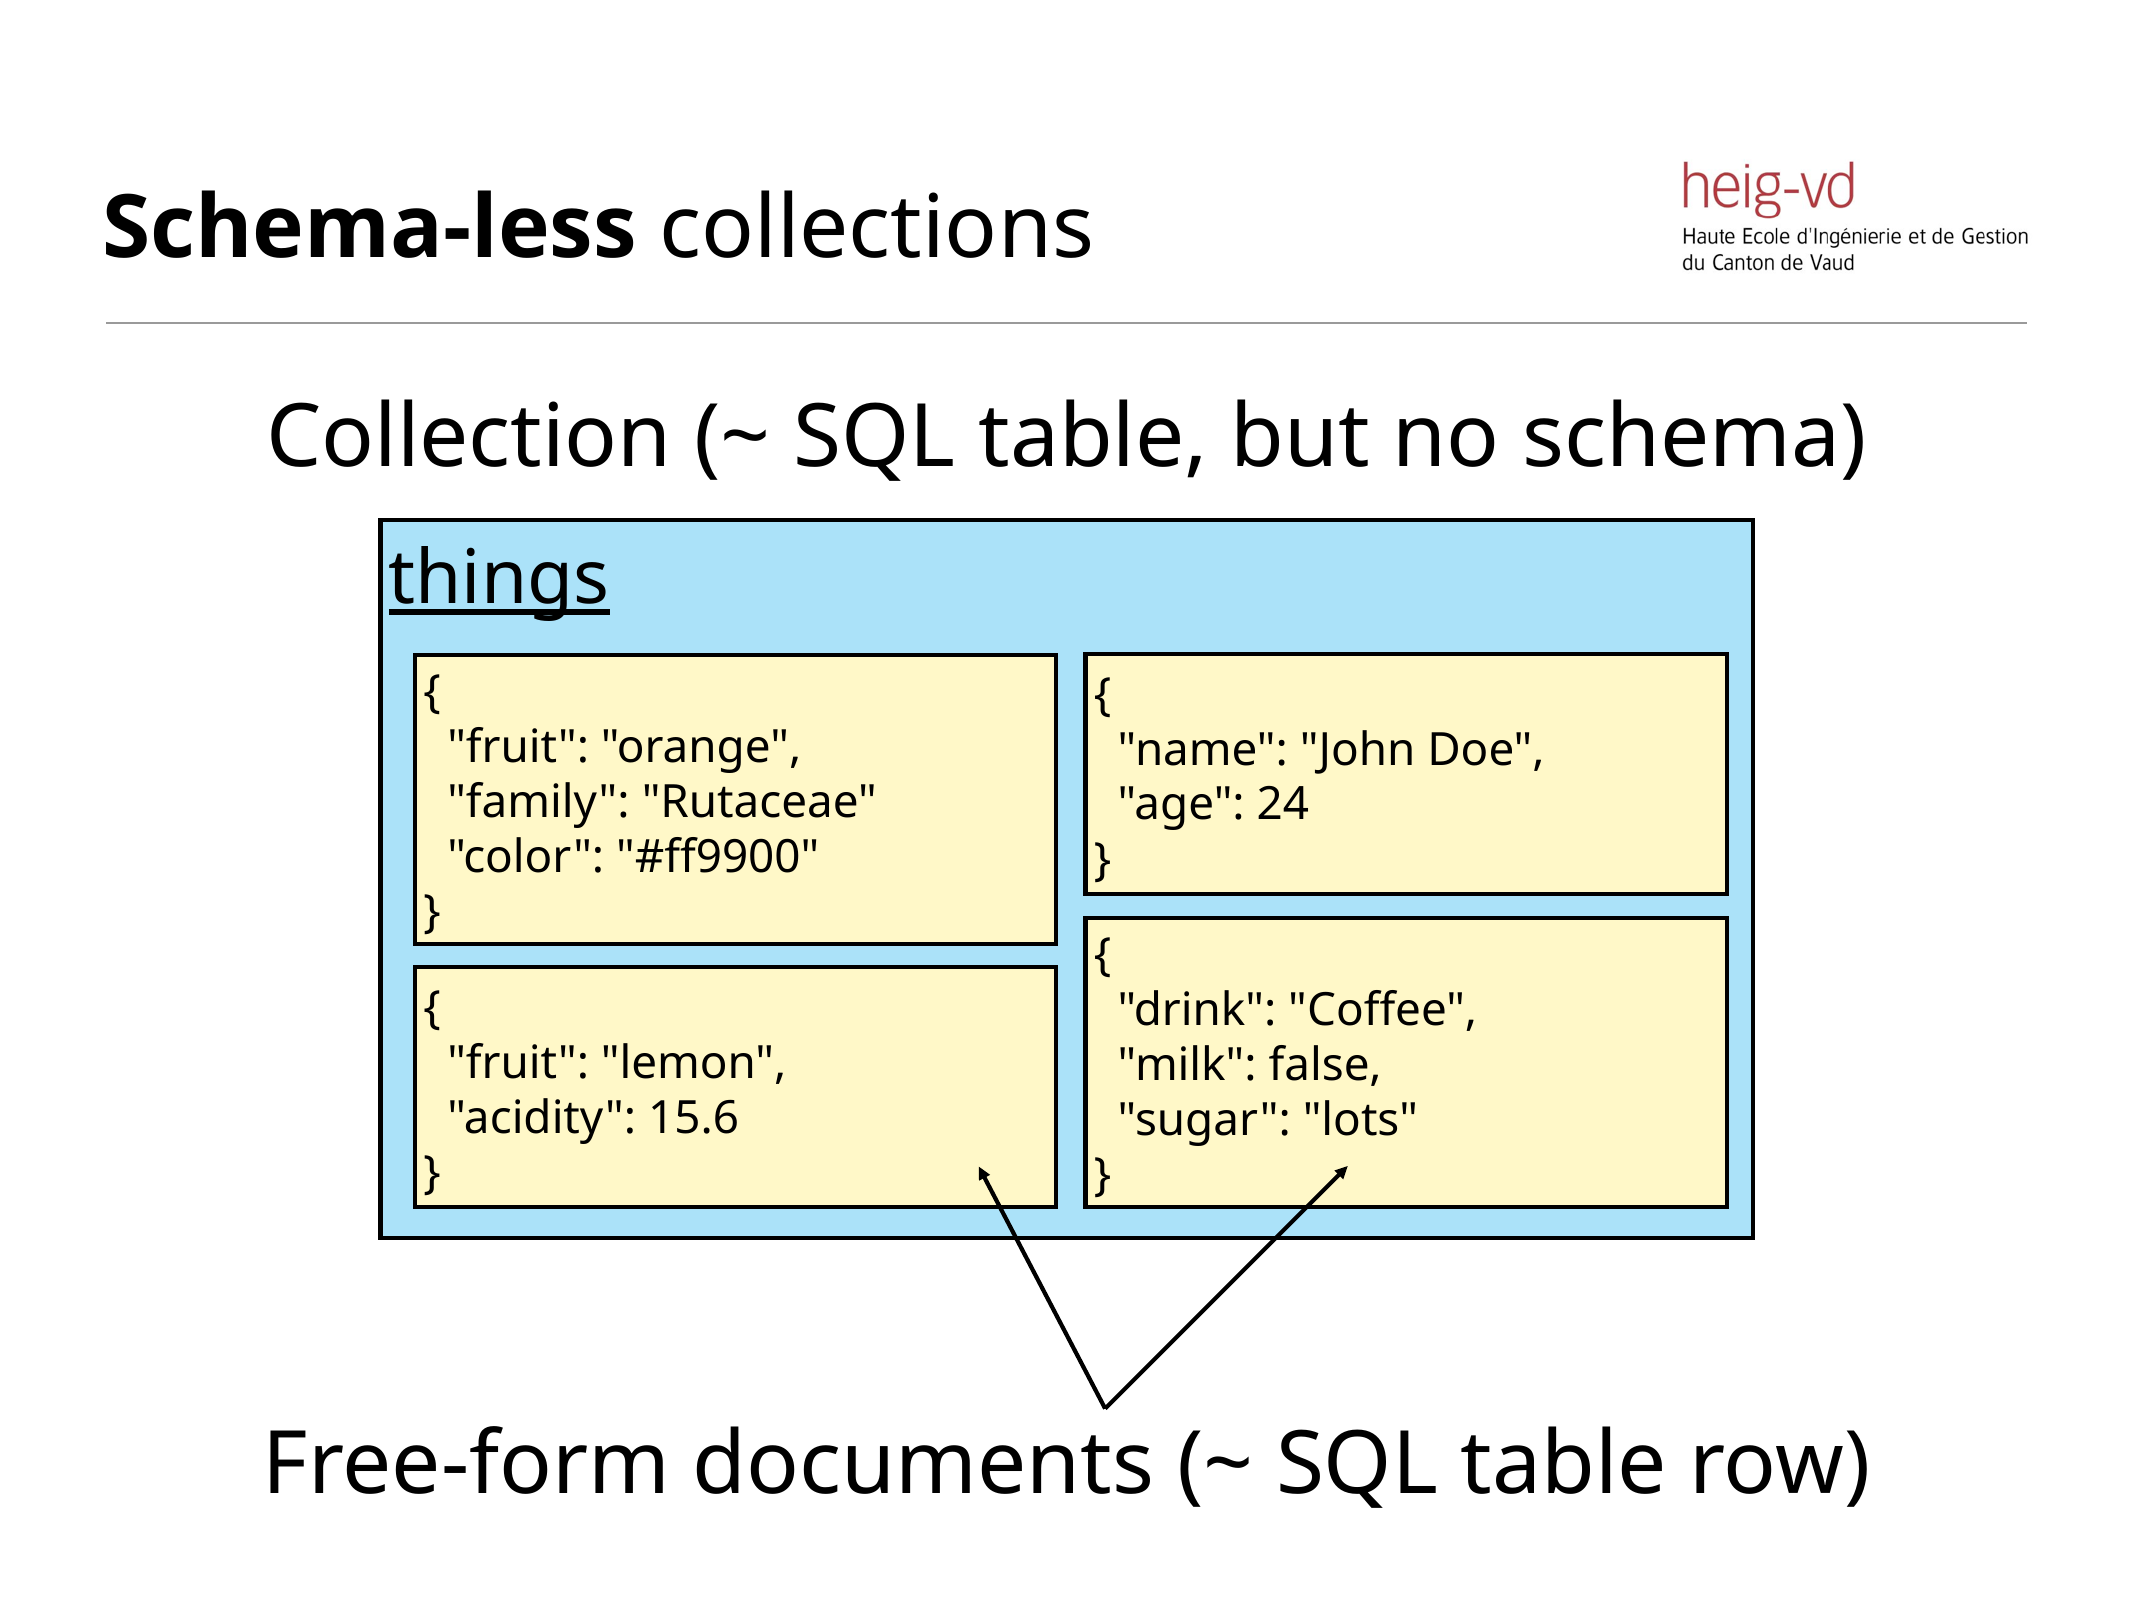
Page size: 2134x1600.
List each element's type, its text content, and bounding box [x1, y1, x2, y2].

text_box Free-form documents (~ SQL table row) [254, 1397, 1879, 1520]
text_box { "name": "John Doe", "age": 24 } [1085, 654, 1727, 895]
text_box { "fruit": "orange", "family": "Rutaceae" "color": "#ff9900" } [415, 654, 1057, 945]
title Schema-less collections [93, 54, 2040, 284]
text_box { "drink": "Coffee", "milk": false, "sugar": "lots" } [1085, 917, 1727, 1208]
text_box Collection (~ SQL table, but no schema) [258, 370, 1876, 492]
text_box { "fruit": "lemon", "acidity": 15.6 } [415, 967, 1057, 1208]
text_box things [380, 520, 1753, 1238]
